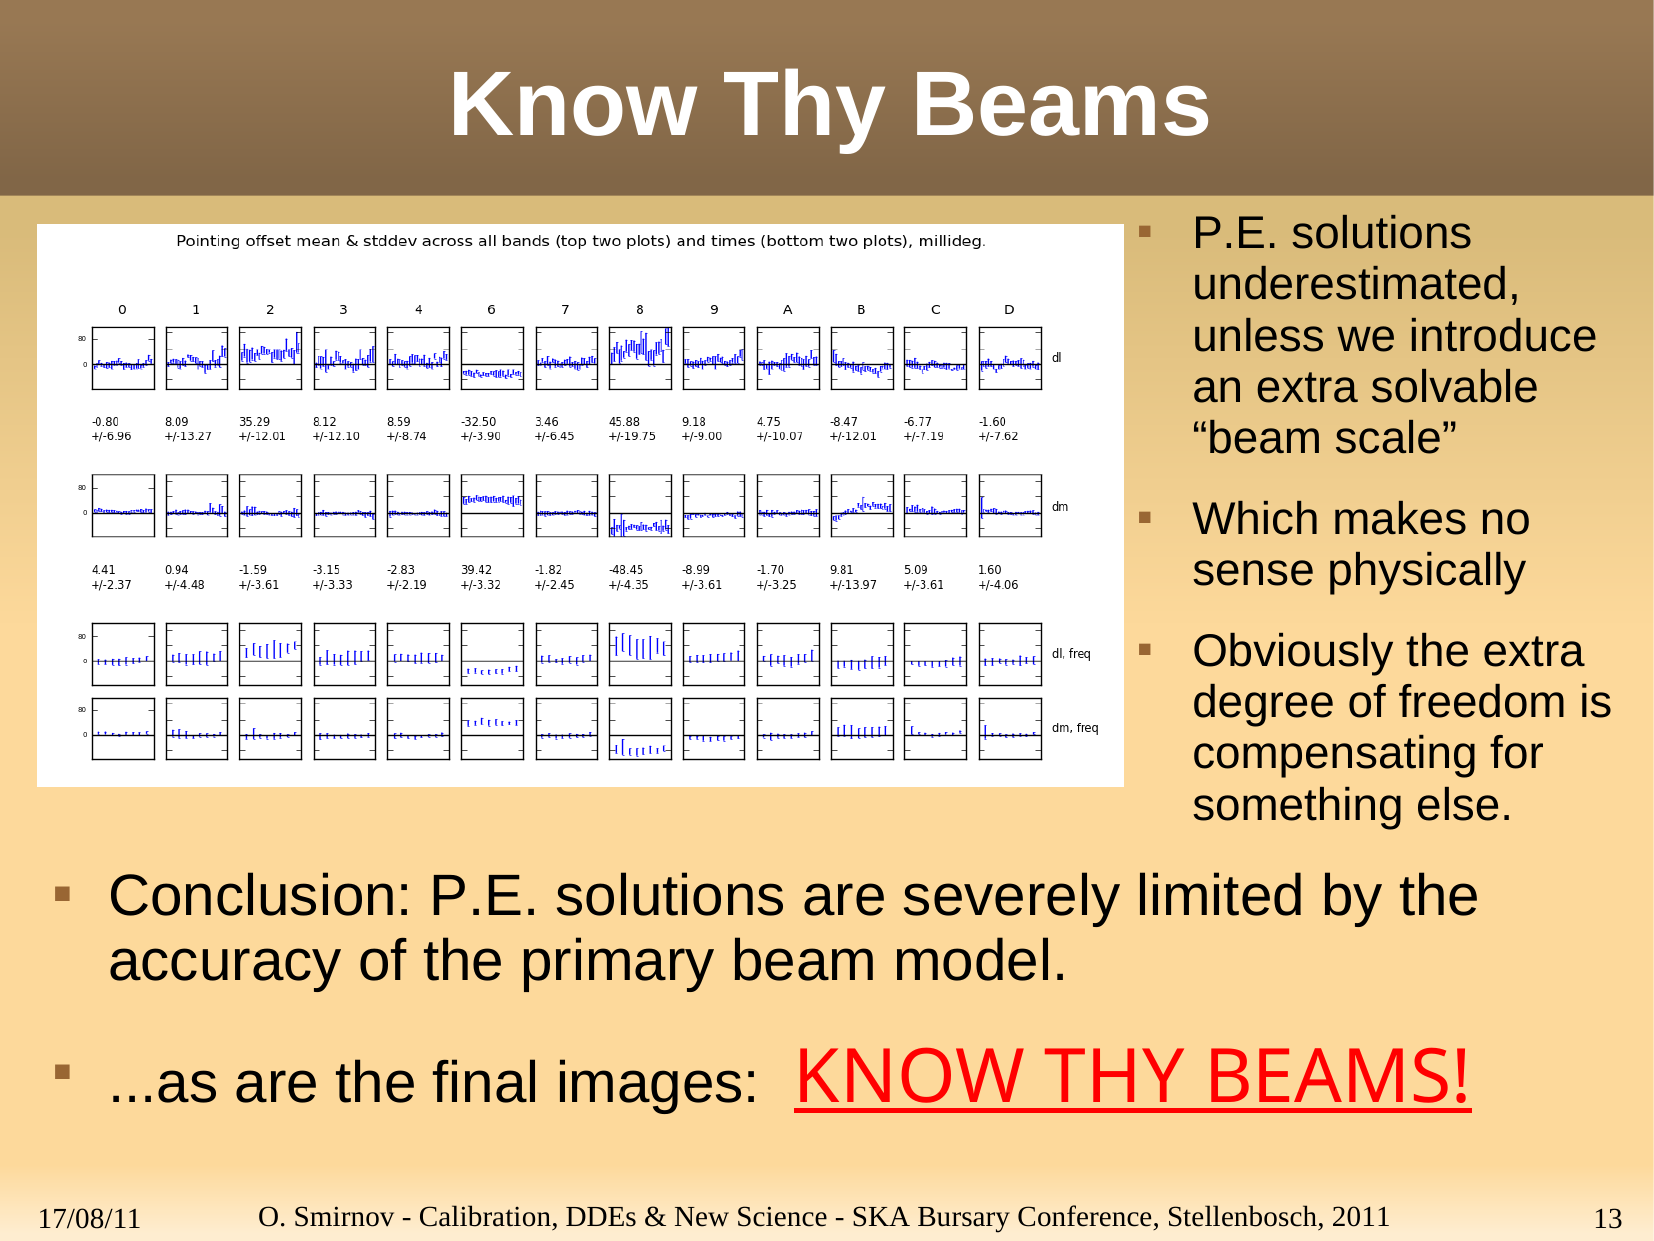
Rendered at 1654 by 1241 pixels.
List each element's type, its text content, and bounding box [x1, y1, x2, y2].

title Know Thy Beams [86, 0, 1576, 208]
list Conclusion: P.E. solutions are severely limited by the accuracy of the primary beam model. ...as are the final images: KNOW THY BEAMS! [37, 862, 1613, 1223]
picture [0, 0, 1654, 1241]
list P.E. solutions underestimated, unless we introduce an extra solvable “beam scale” Which makes no sense physically Obviously the extra degree of freedom is compensating for something else. [1121, 207, 1640, 1104]
